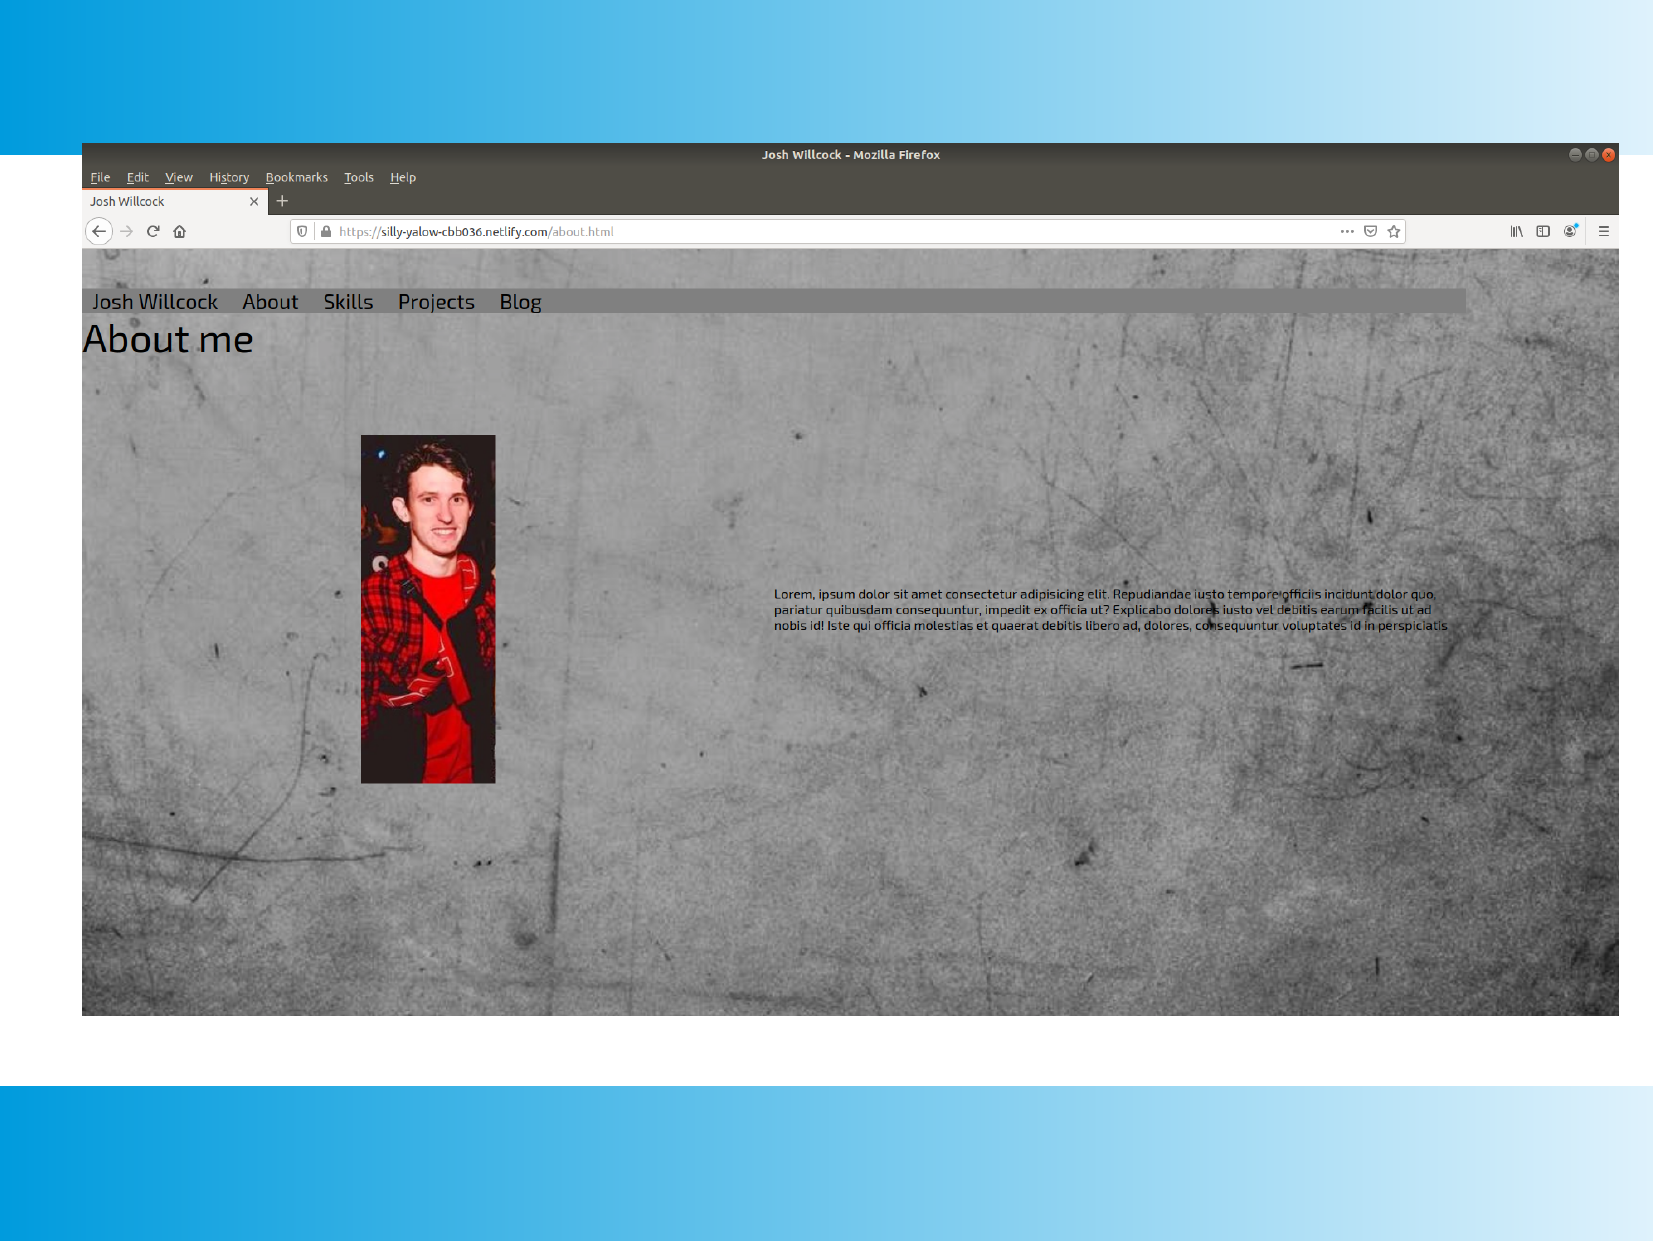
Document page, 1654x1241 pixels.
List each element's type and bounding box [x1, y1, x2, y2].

picture [82, 0, 1619, 1016]
